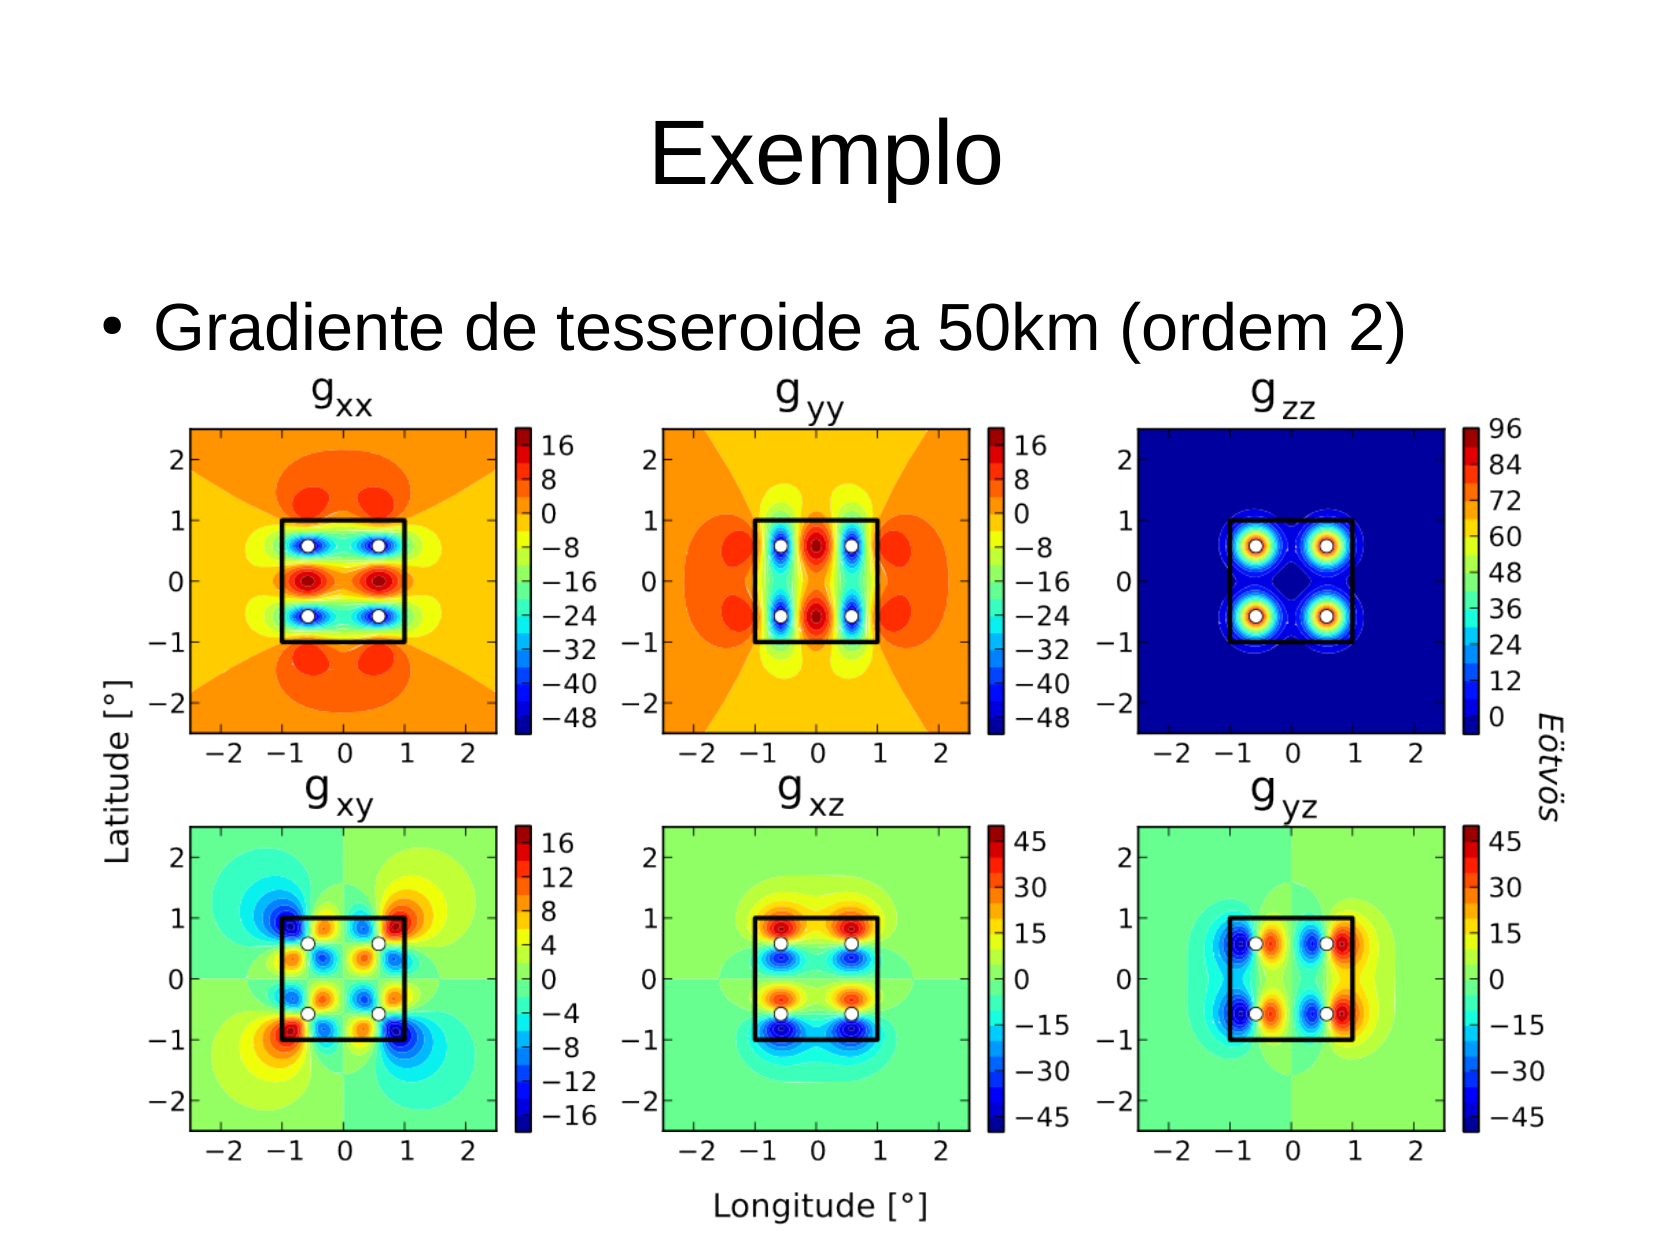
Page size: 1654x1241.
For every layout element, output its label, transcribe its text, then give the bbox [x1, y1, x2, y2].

title Exemplo [82, 49, 1571, 257]
picture [70, 335, 1600, 1241]
list Gradiente de tesseroide a 50km (ordem 2) [82, 290, 1538, 335]
